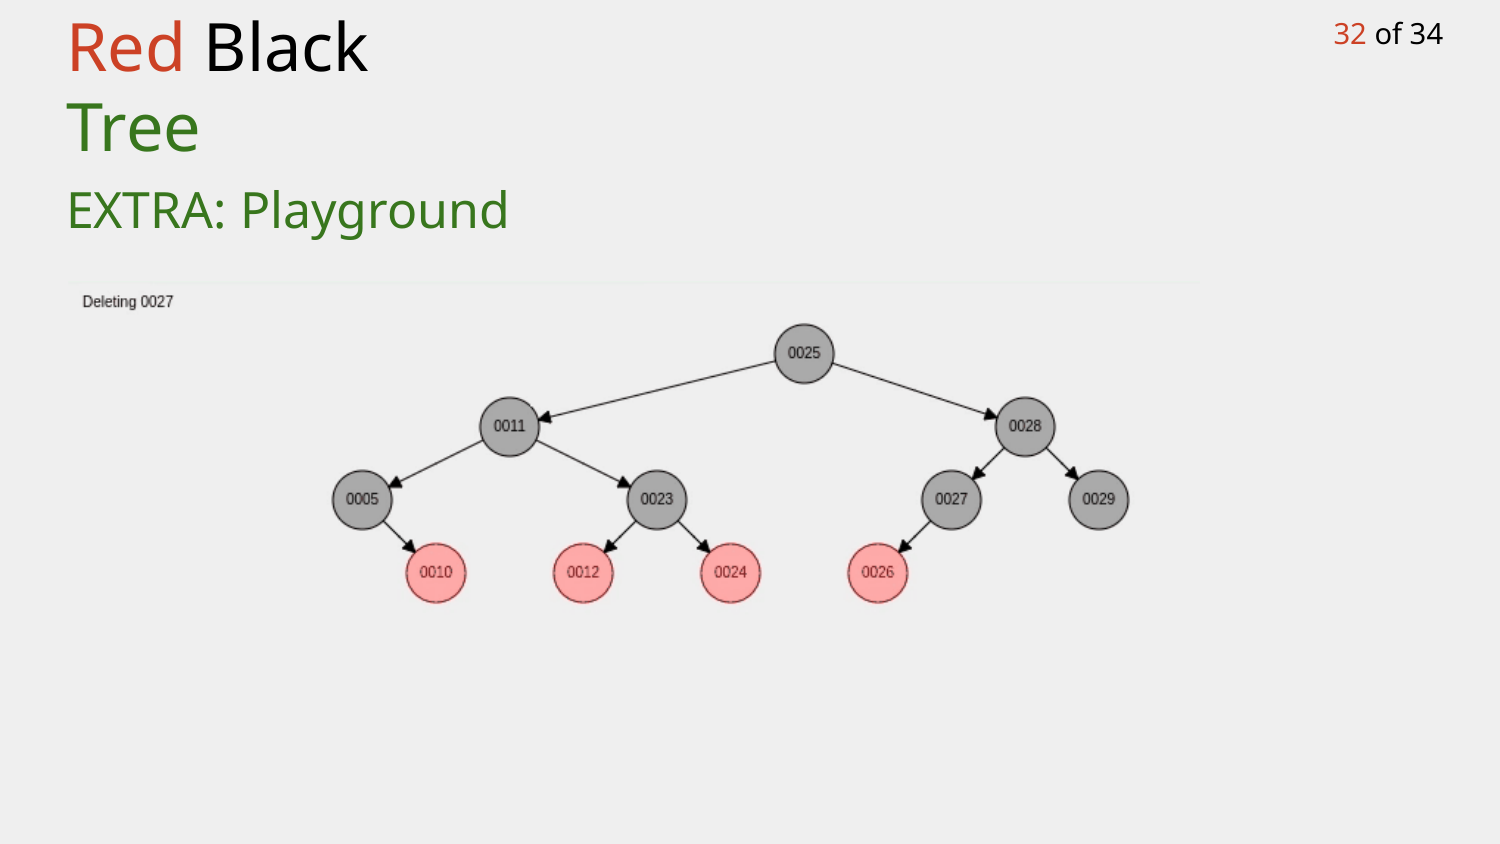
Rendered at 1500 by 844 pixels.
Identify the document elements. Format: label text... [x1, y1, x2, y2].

text_box EXTRA: Playground [51, 163, 732, 254]
picture [68, 281, 1200, 678]
text_box 32 of 34 [1318, 0, 1500, 65]
title Red Black Tree [51, 93, 437, 163]
